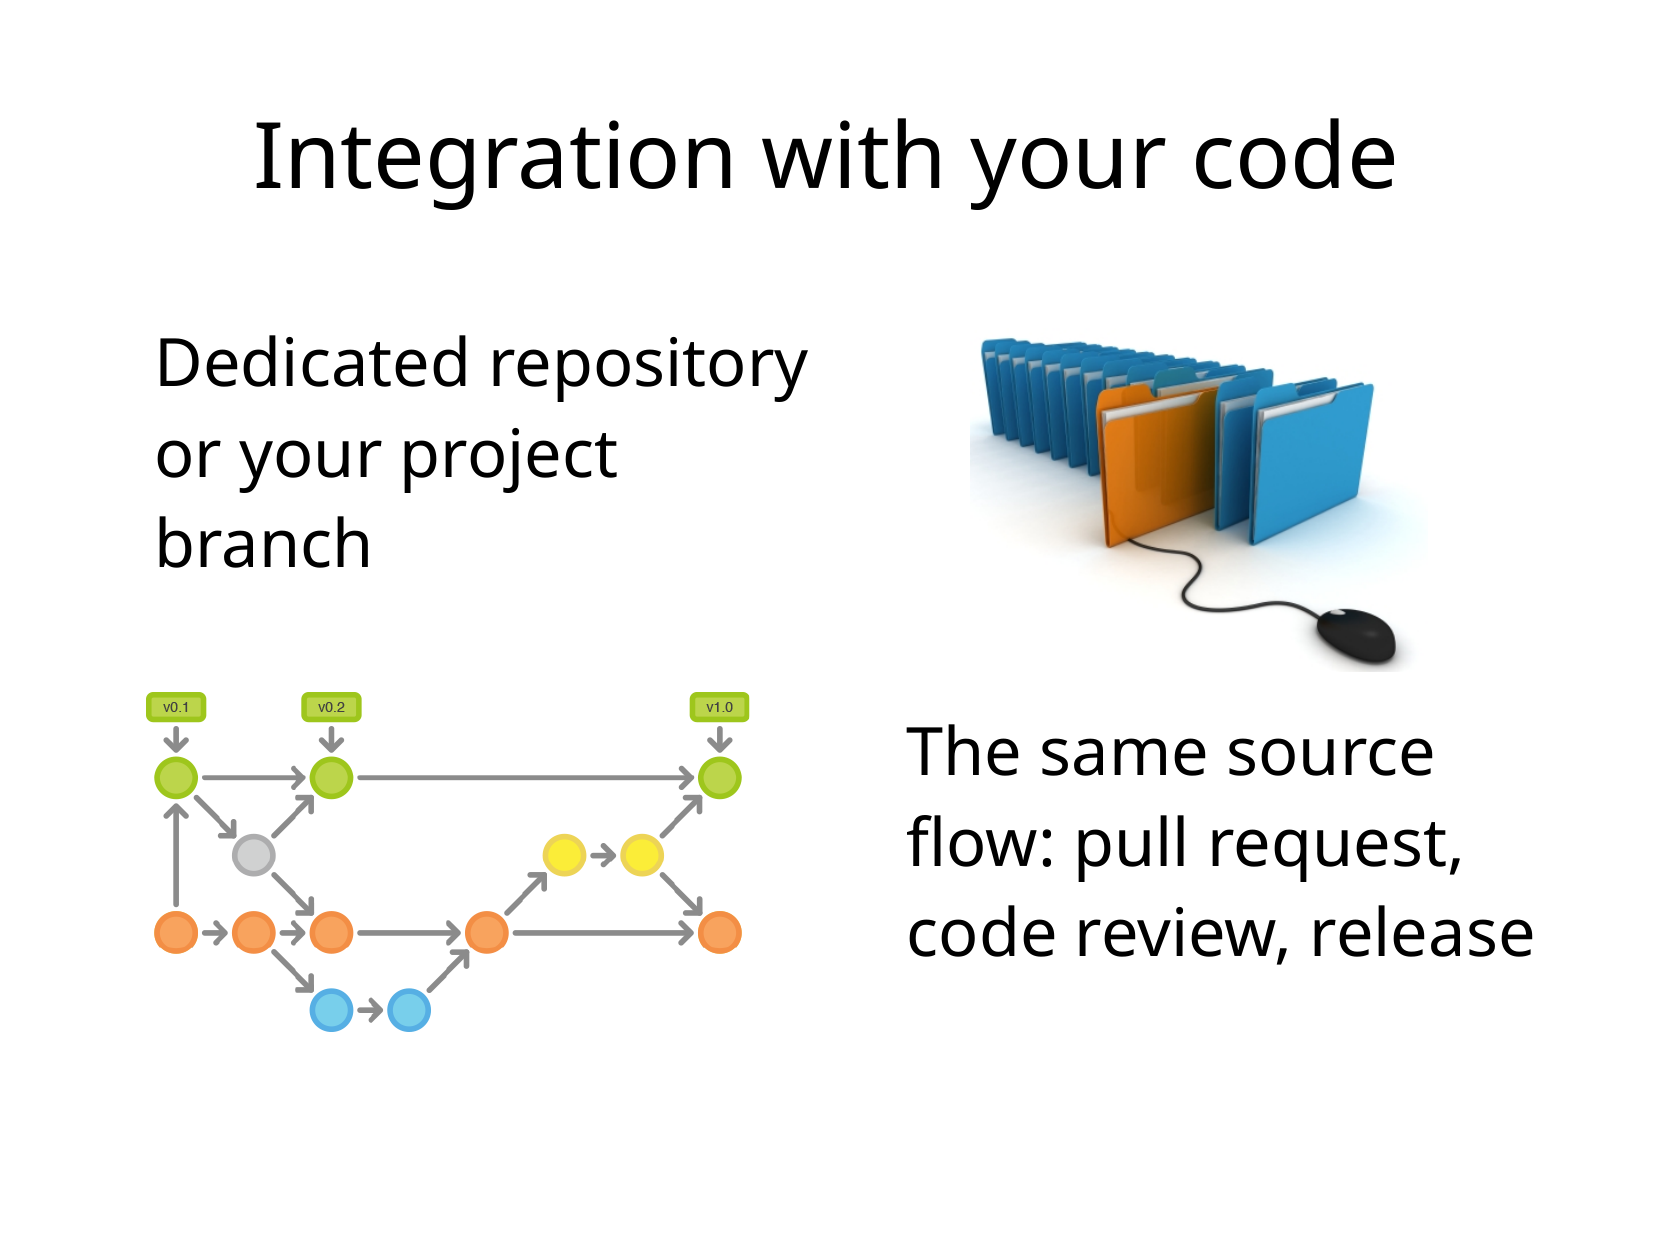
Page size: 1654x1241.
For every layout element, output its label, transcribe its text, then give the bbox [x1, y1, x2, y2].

picture [144, 690, 750, 1034]
title Integration with your code [82, 49, 1571, 257]
list Dedicated repository or your project branch [83, 315, 811, 659]
picture [970, 328, 1428, 672]
list The same source flow: pull request, code review, release [835, 703, 1562, 1047]
